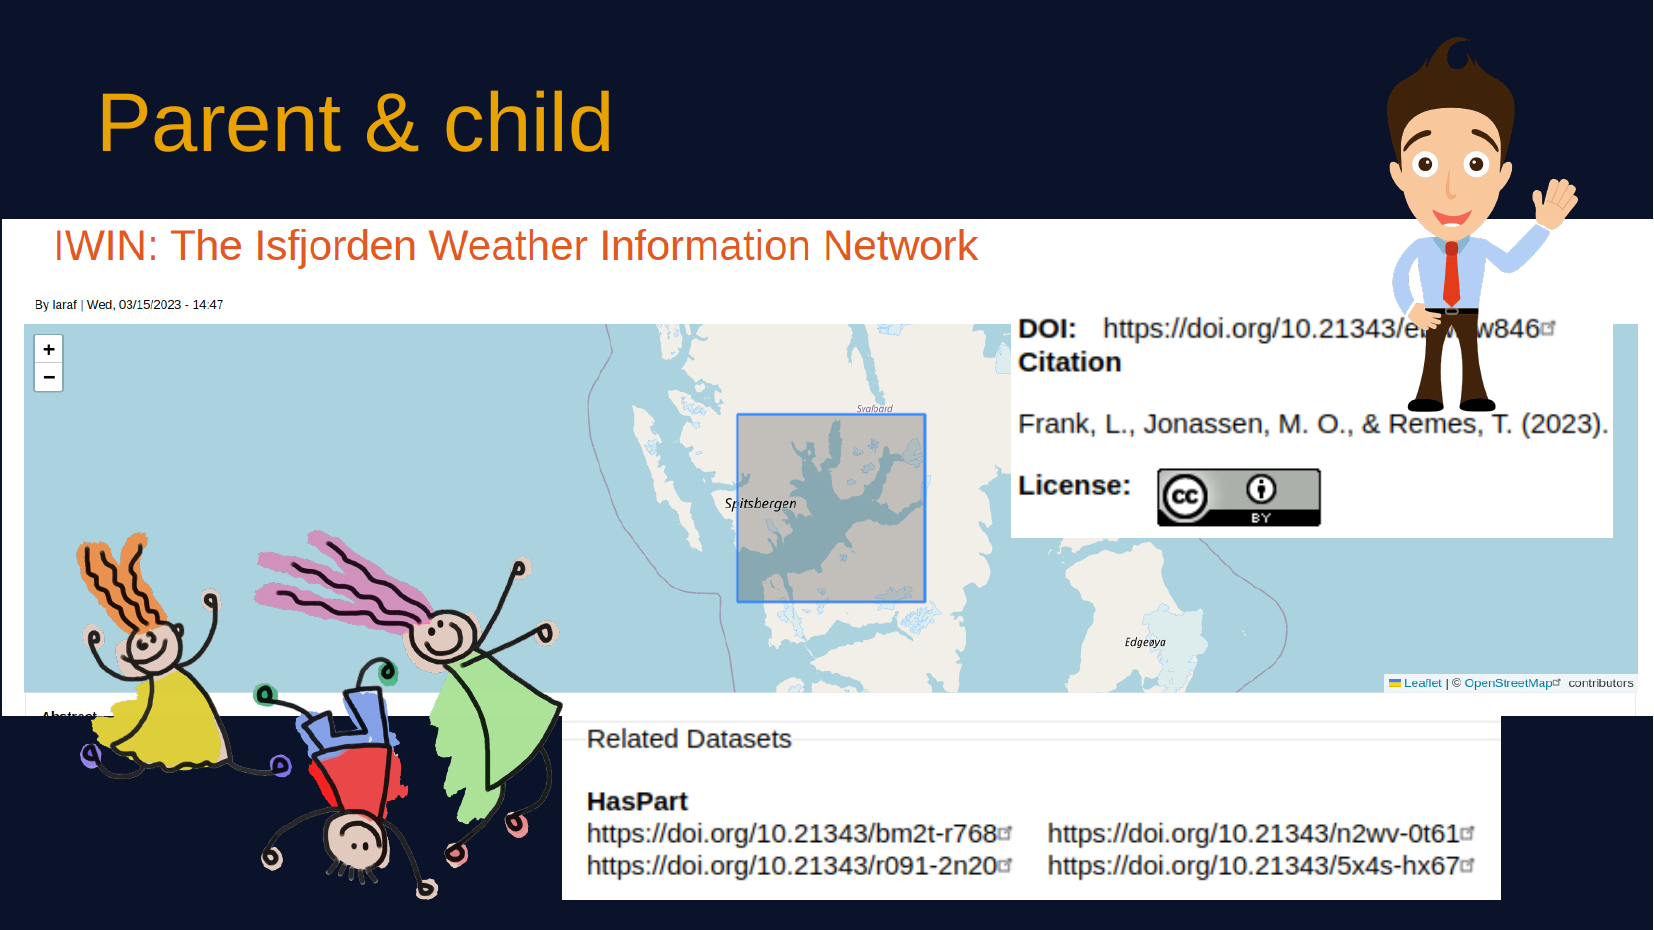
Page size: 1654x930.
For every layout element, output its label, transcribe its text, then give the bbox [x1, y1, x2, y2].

picture [2, 37, 1653, 901]
title Parent & child [96, 0, 1276, 219]
